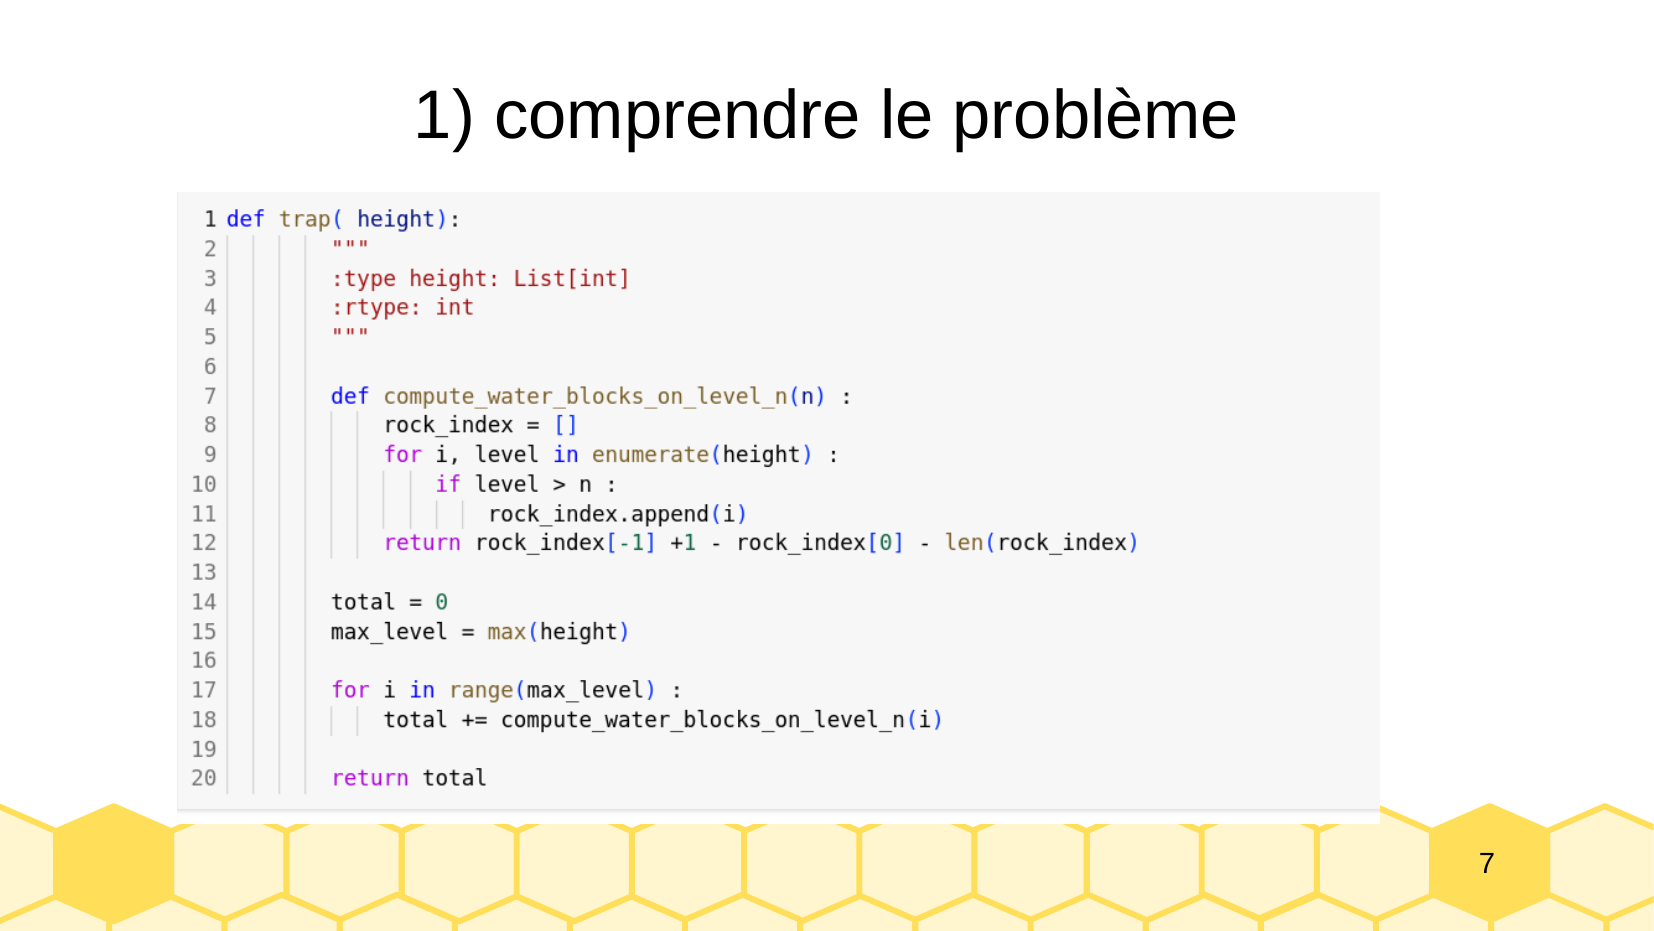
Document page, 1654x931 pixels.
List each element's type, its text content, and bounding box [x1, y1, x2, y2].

picture [177, 192, 1380, 824]
title 1) comprendre le problème [82, 37, 1571, 193]
